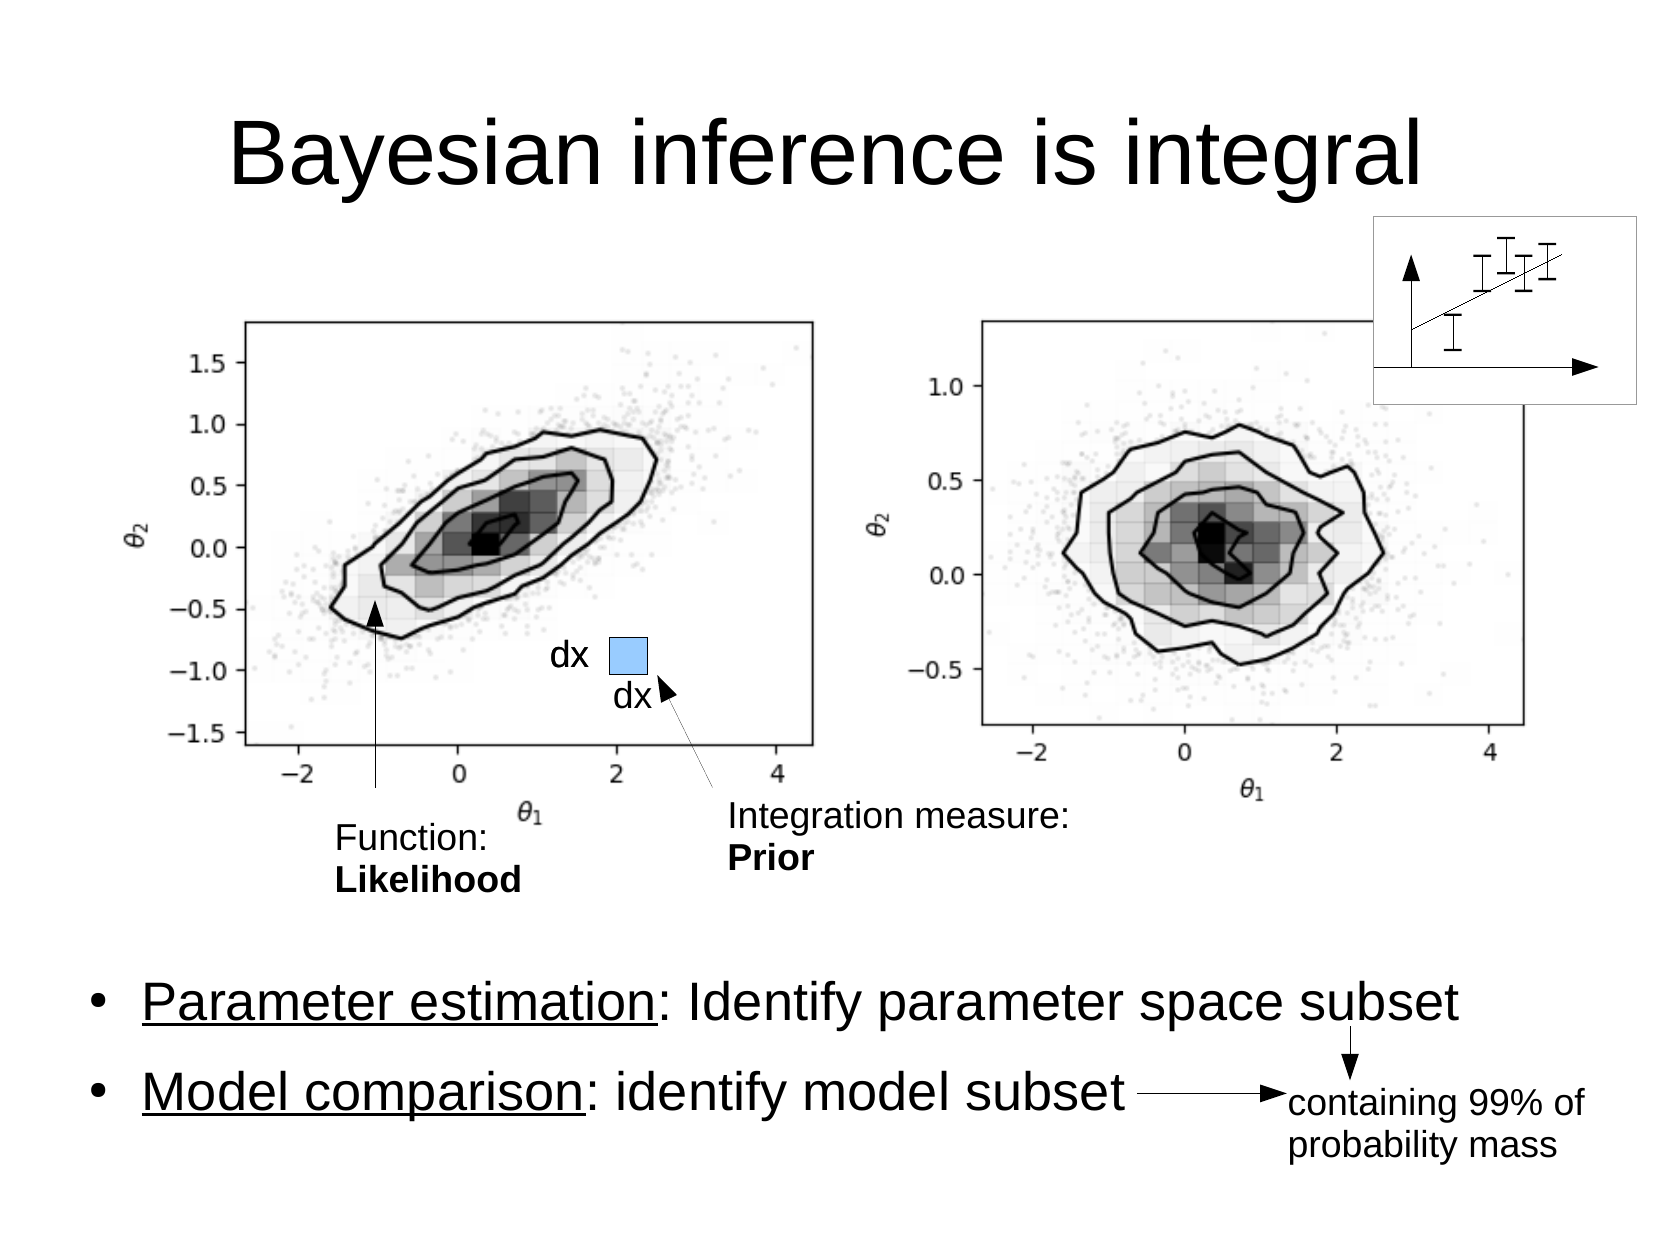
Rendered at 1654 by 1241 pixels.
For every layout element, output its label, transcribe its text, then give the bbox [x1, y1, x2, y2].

text_box [611, 637, 648, 667]
picture [849, 298, 1546, 824]
text_box containing 99% of probability mass [1272, 1073, 1648, 1210]
text_box dx [535, 625, 611, 683]
picture [106, 298, 836, 849]
text_box [1373, 216, 1637, 405]
list Parameter estimation: Identify parameter space subset Model comparison: identify model subset [70, 971, 1559, 1159]
text_box Integration measure: Prior [712, 787, 1126, 929]
text_box dx [598, 667, 674, 725]
title Bayesian inference is integral [82, 49, 1571, 257]
text_box Function: Likelihood [319, 809, 545, 909]
